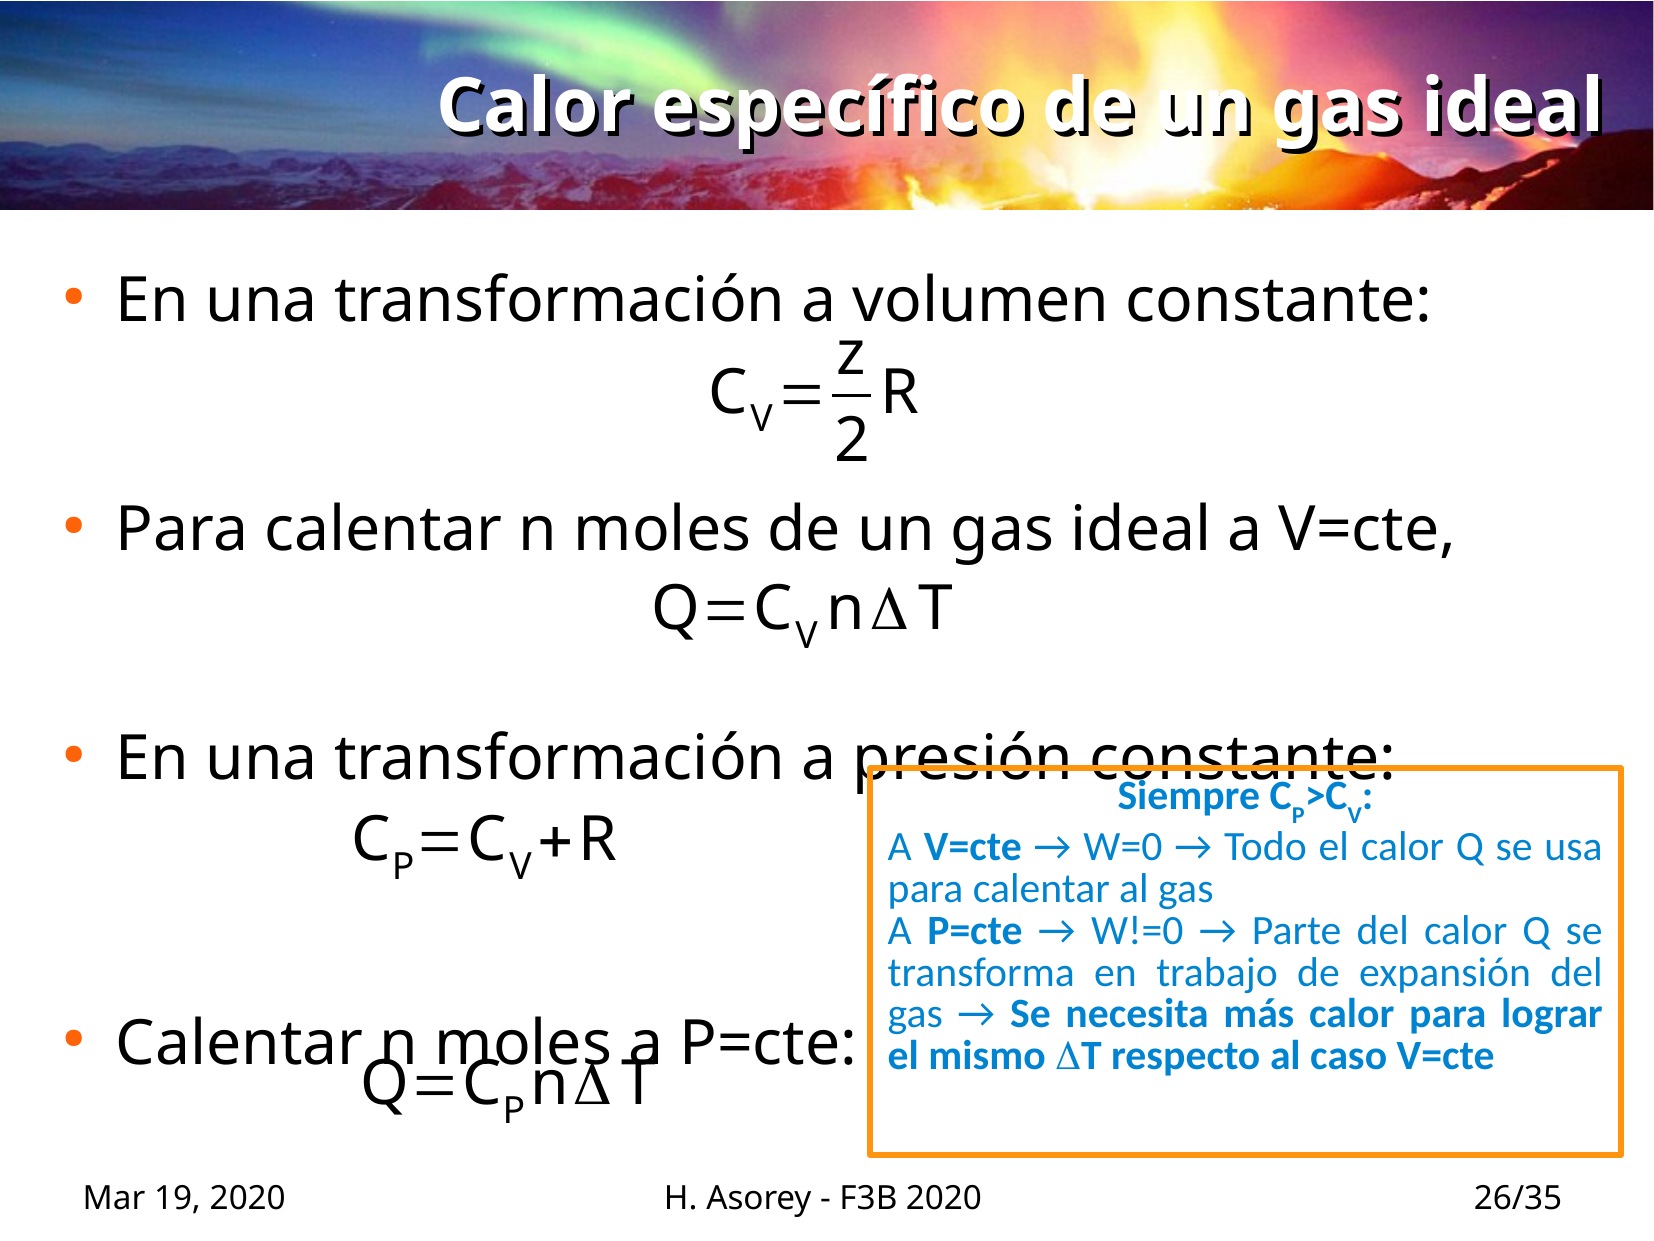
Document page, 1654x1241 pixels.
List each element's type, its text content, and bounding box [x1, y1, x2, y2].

title Calor específico de un gas ideal [45, 15, 1606, 191]
picture [0, 1, 1654, 210]
text_box Siempre CP>CV: A V=cte → W=0 → Todo el calor Q se usa para calentar al gas A P=cte → W!=0 → Parte del calor Q se transforma en trabajo de expansión del gas → Se necesita más calor para lograr el mismo DT respecto al caso V=cte [870, 768, 1621, 1156]
list En una transformación a volumen constante: Para calentar n moles de un gas ideal a V=cte, En una transformación a presión constante: Calentar n moles a P=cte: [45, 255, 1606, 1156]
chart [345, 800, 624, 888]
chart [353, 1044, 664, 1132]
chart [701, 315, 926, 477]
chart [645, 570, 961, 658]
